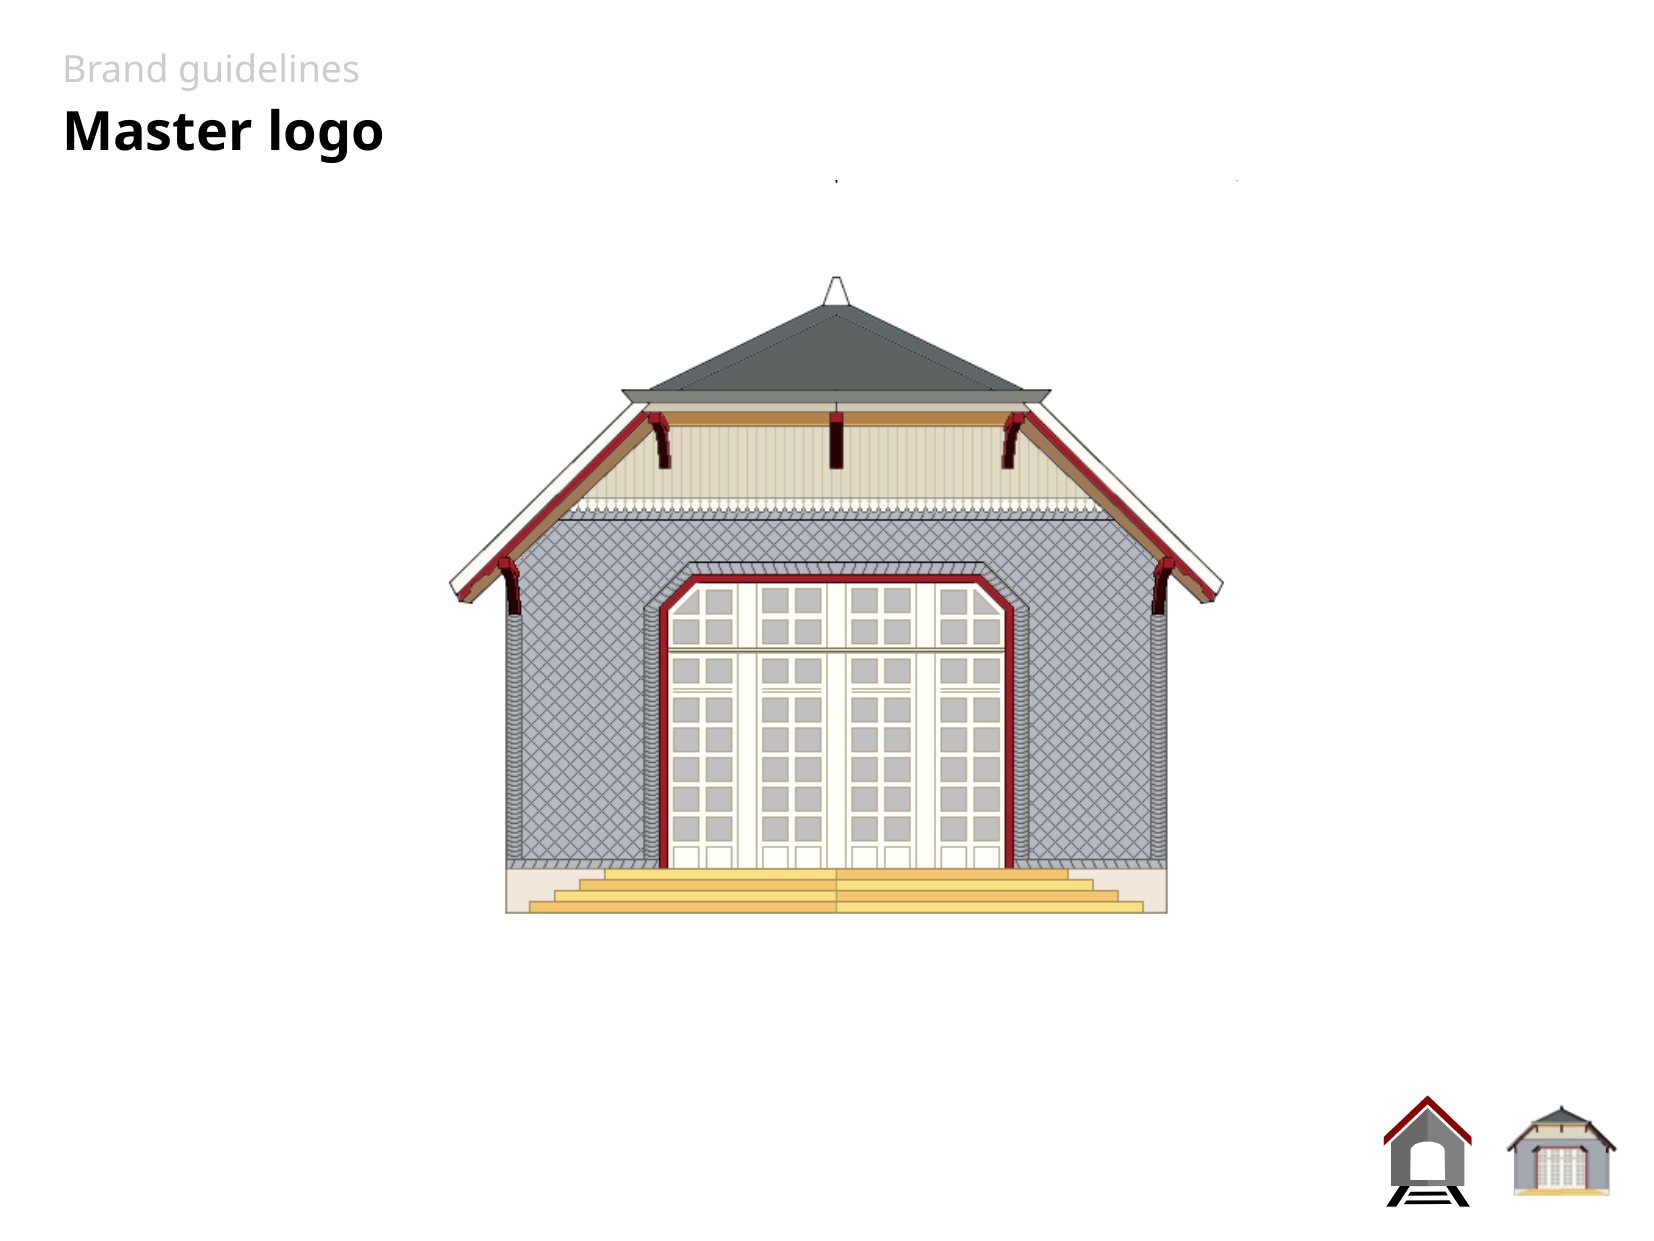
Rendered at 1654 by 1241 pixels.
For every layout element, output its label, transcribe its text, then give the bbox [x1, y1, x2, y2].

picture [1505, 1092, 1619, 1205]
picture [437, 180, 1238, 981]
text_box Brand guidelines [47, 34, 508, 85]
picture [1368, 1091, 1487, 1211]
text_box Master logo [47, 85, 508, 166]
